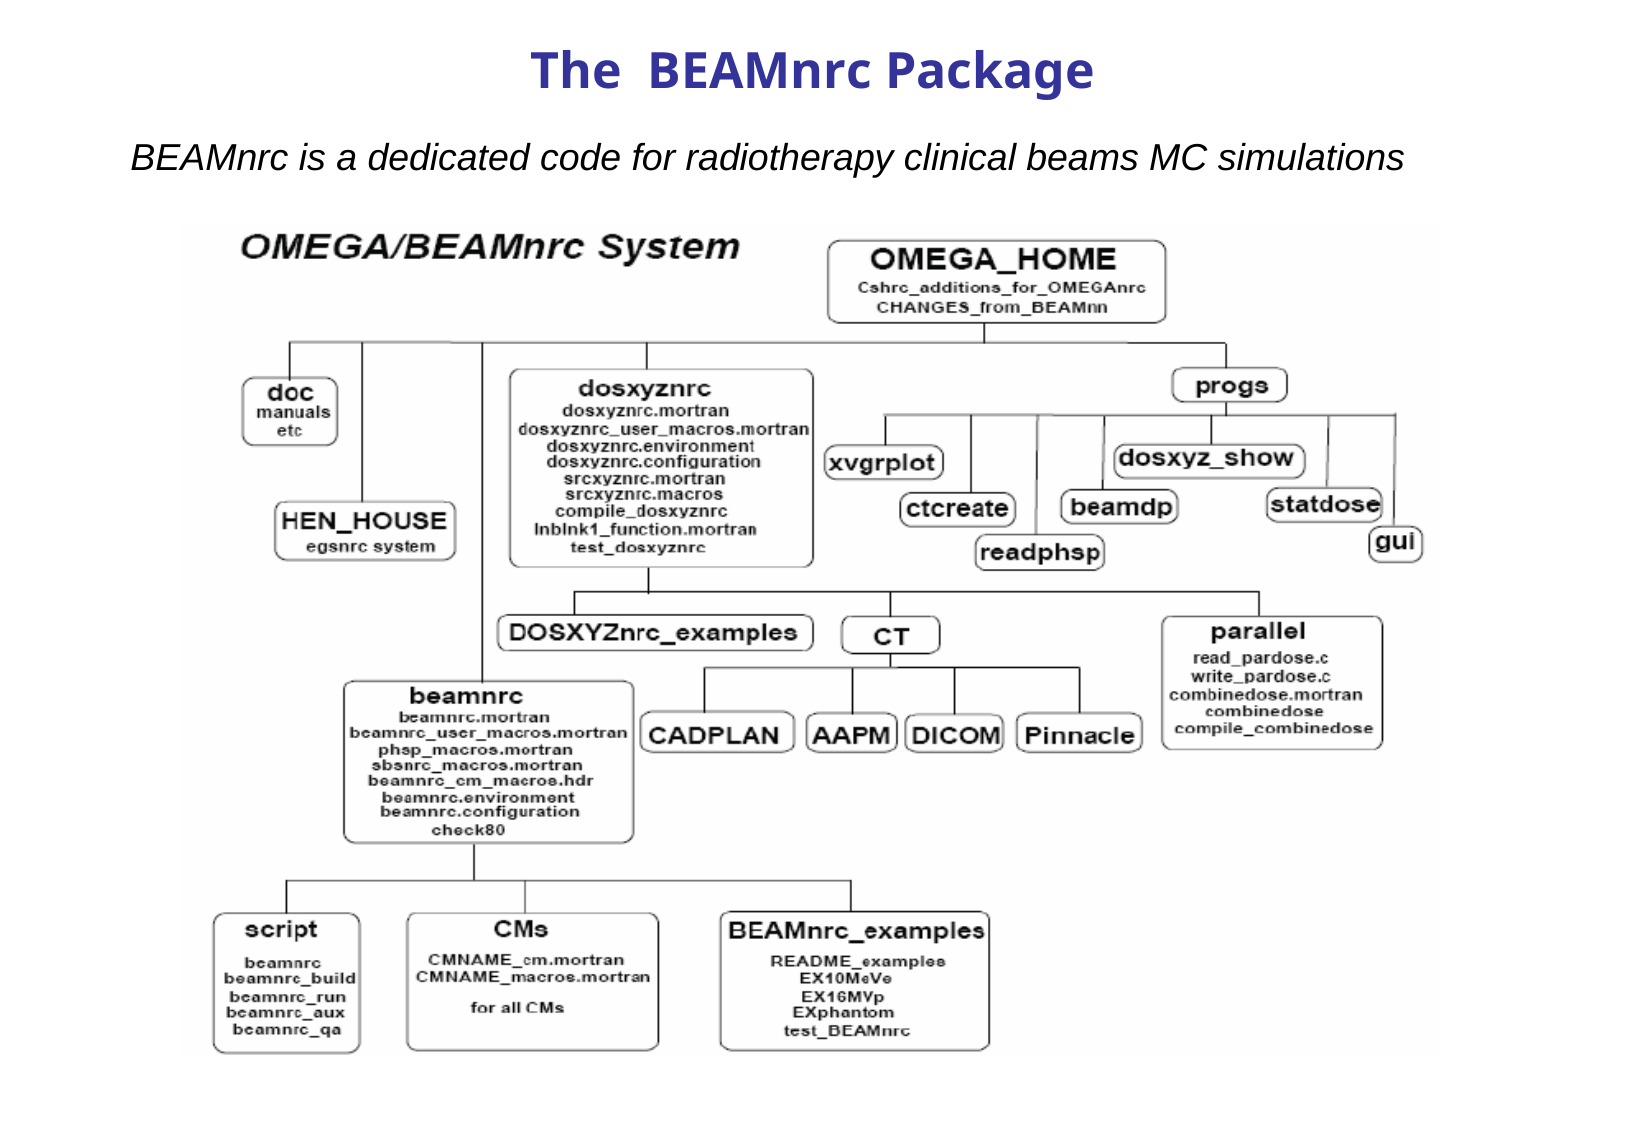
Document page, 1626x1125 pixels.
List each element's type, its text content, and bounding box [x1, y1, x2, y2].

text_box BEAMnrc is a dedicated code for radiotherapy clinical beams MC simulations [115, 125, 1421, 186]
text_box The BEAMnrc Package [56, 30, 1569, 107]
picture [44, 208, 1534, 1059]
